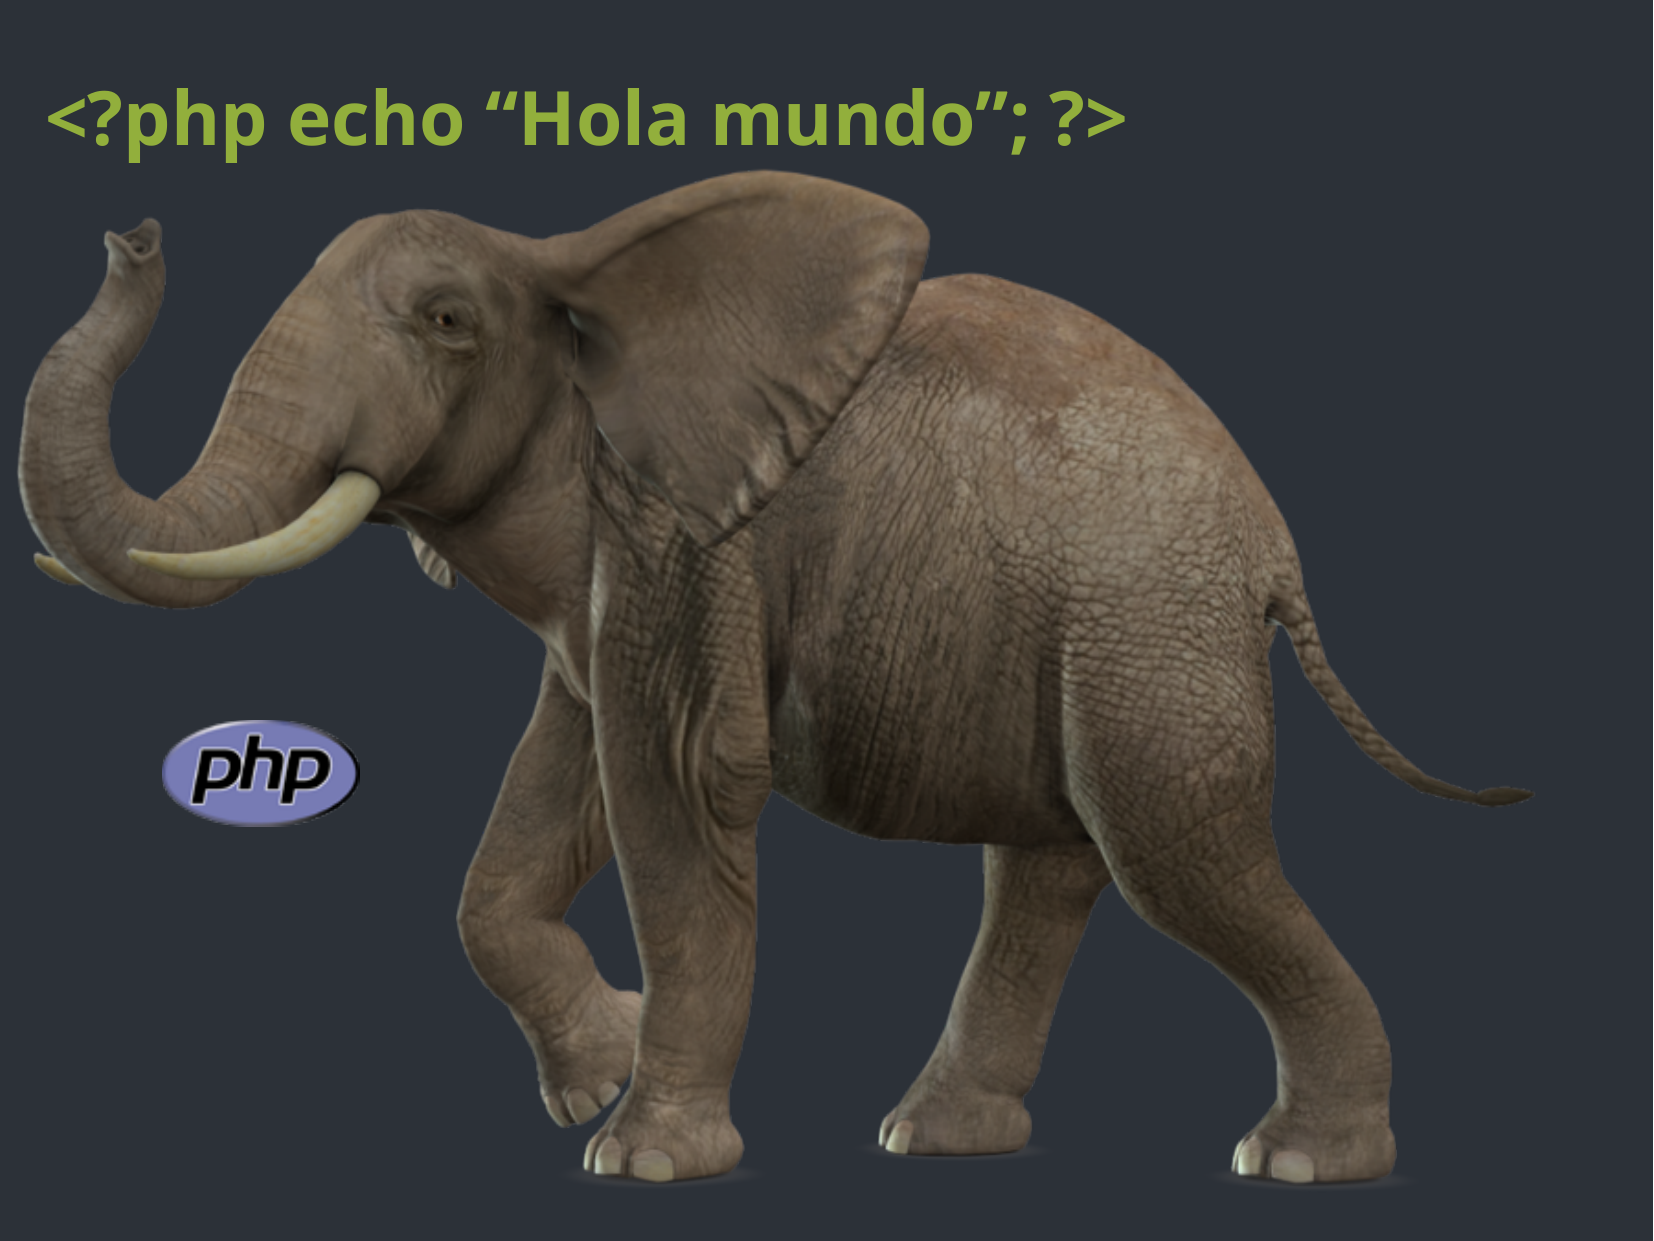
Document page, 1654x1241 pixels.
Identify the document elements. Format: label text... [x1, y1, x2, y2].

picture [0, 72, 1566, 1241]
title <?php echo “Hola mundo”; ?> [44, 12, 1440, 220]
